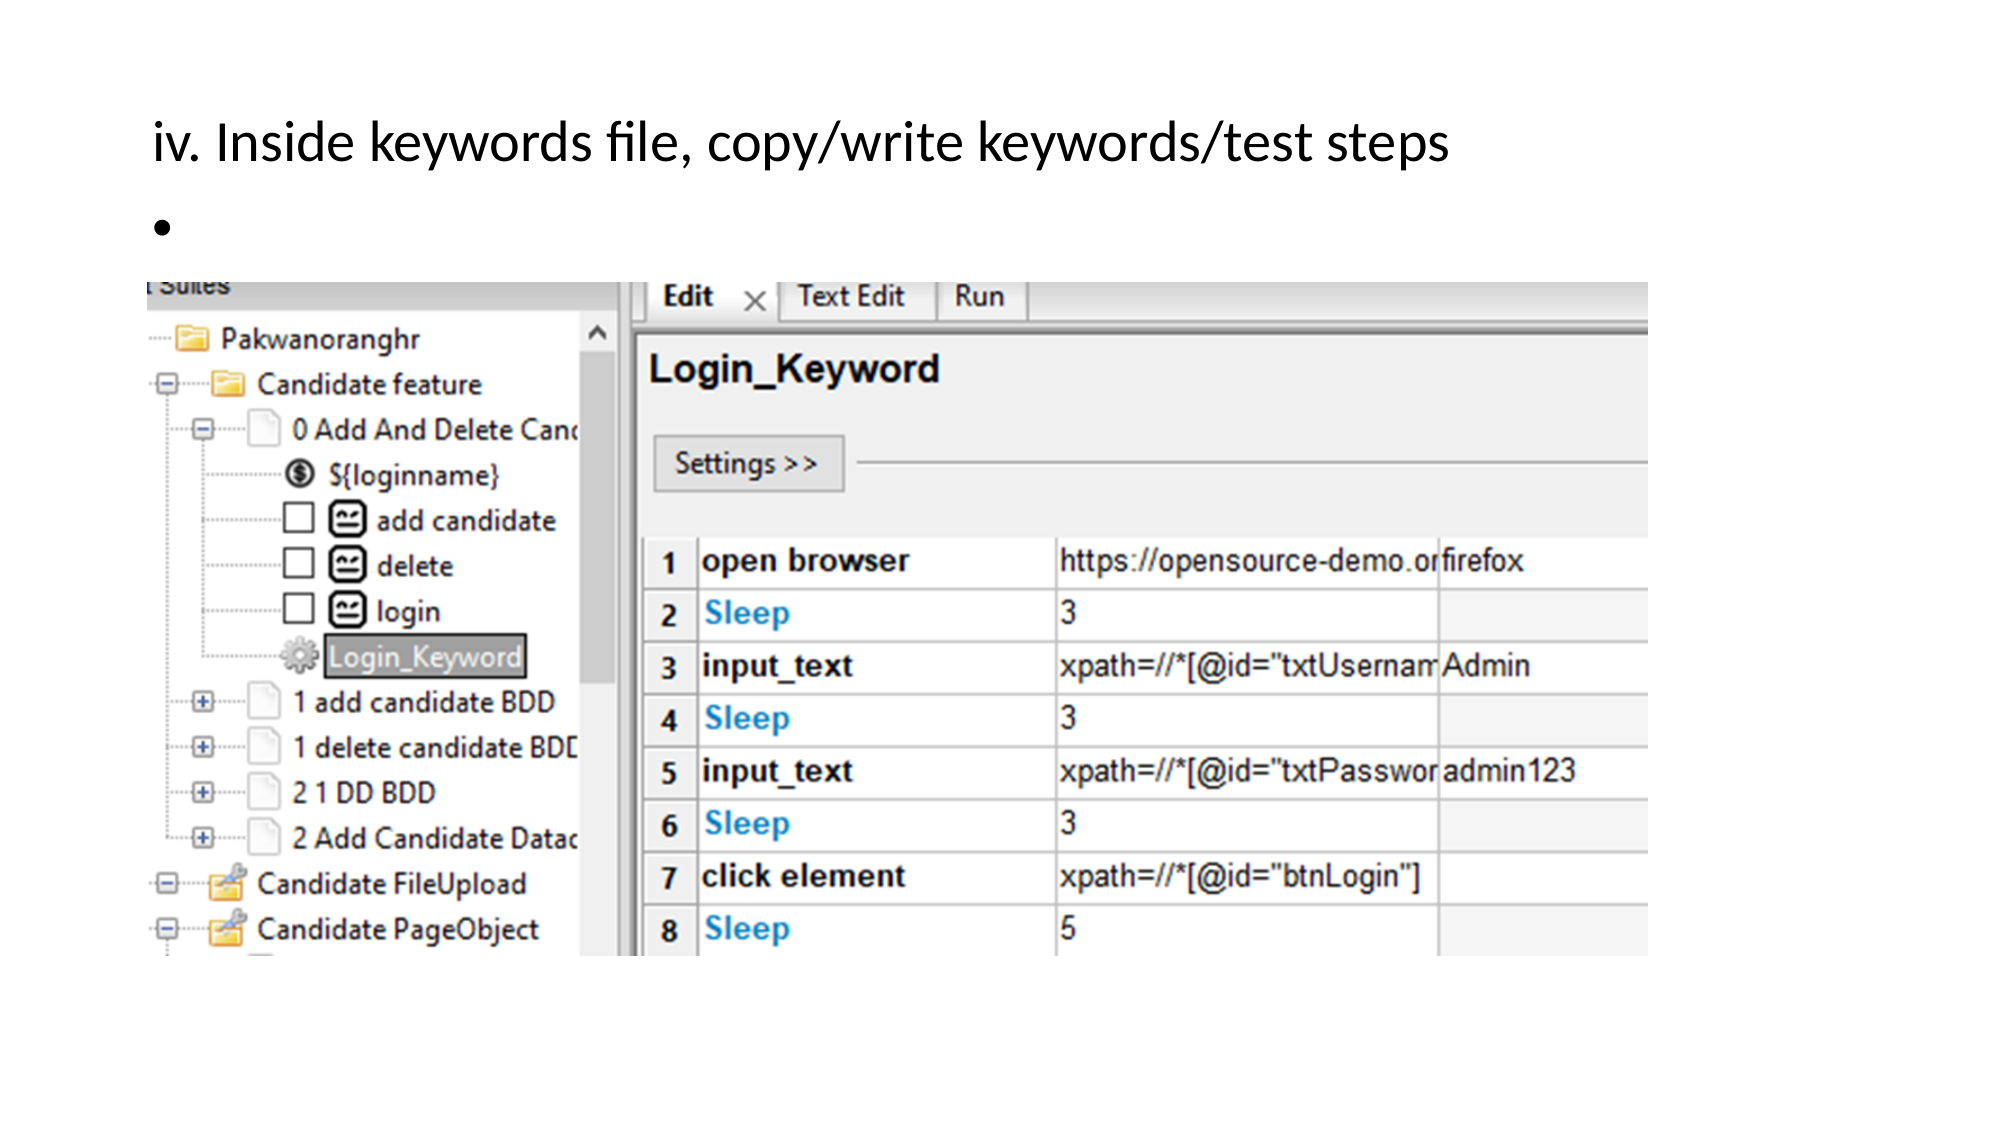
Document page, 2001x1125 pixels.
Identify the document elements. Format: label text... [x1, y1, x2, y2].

list iv. Inside keywords file, copy/write keywords/test steps [137, 103, 1863, 1014]
picture [147, 282, 1648, 956]
